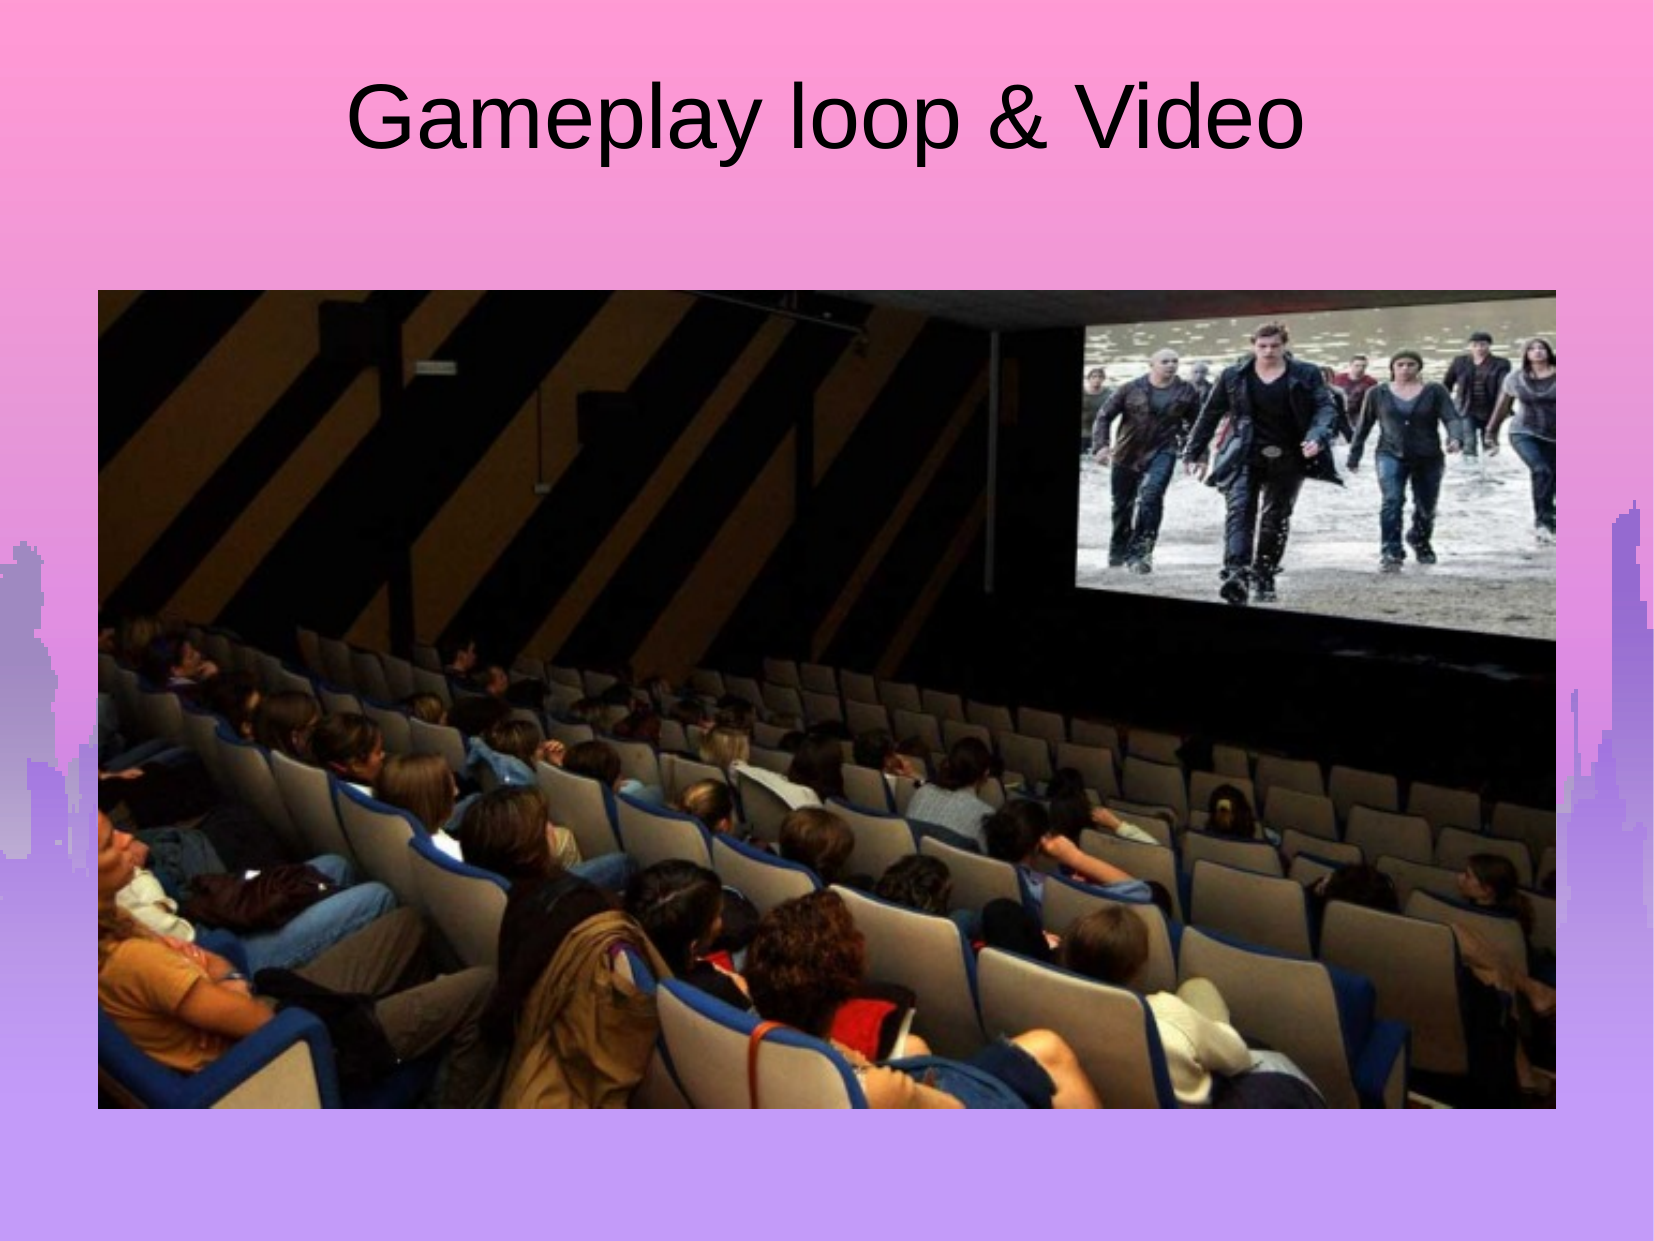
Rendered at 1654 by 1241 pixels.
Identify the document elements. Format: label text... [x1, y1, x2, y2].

picture [0, 0, 1654, 1241]
title Gameplay loop & Video [82, 49, 1571, 257]
